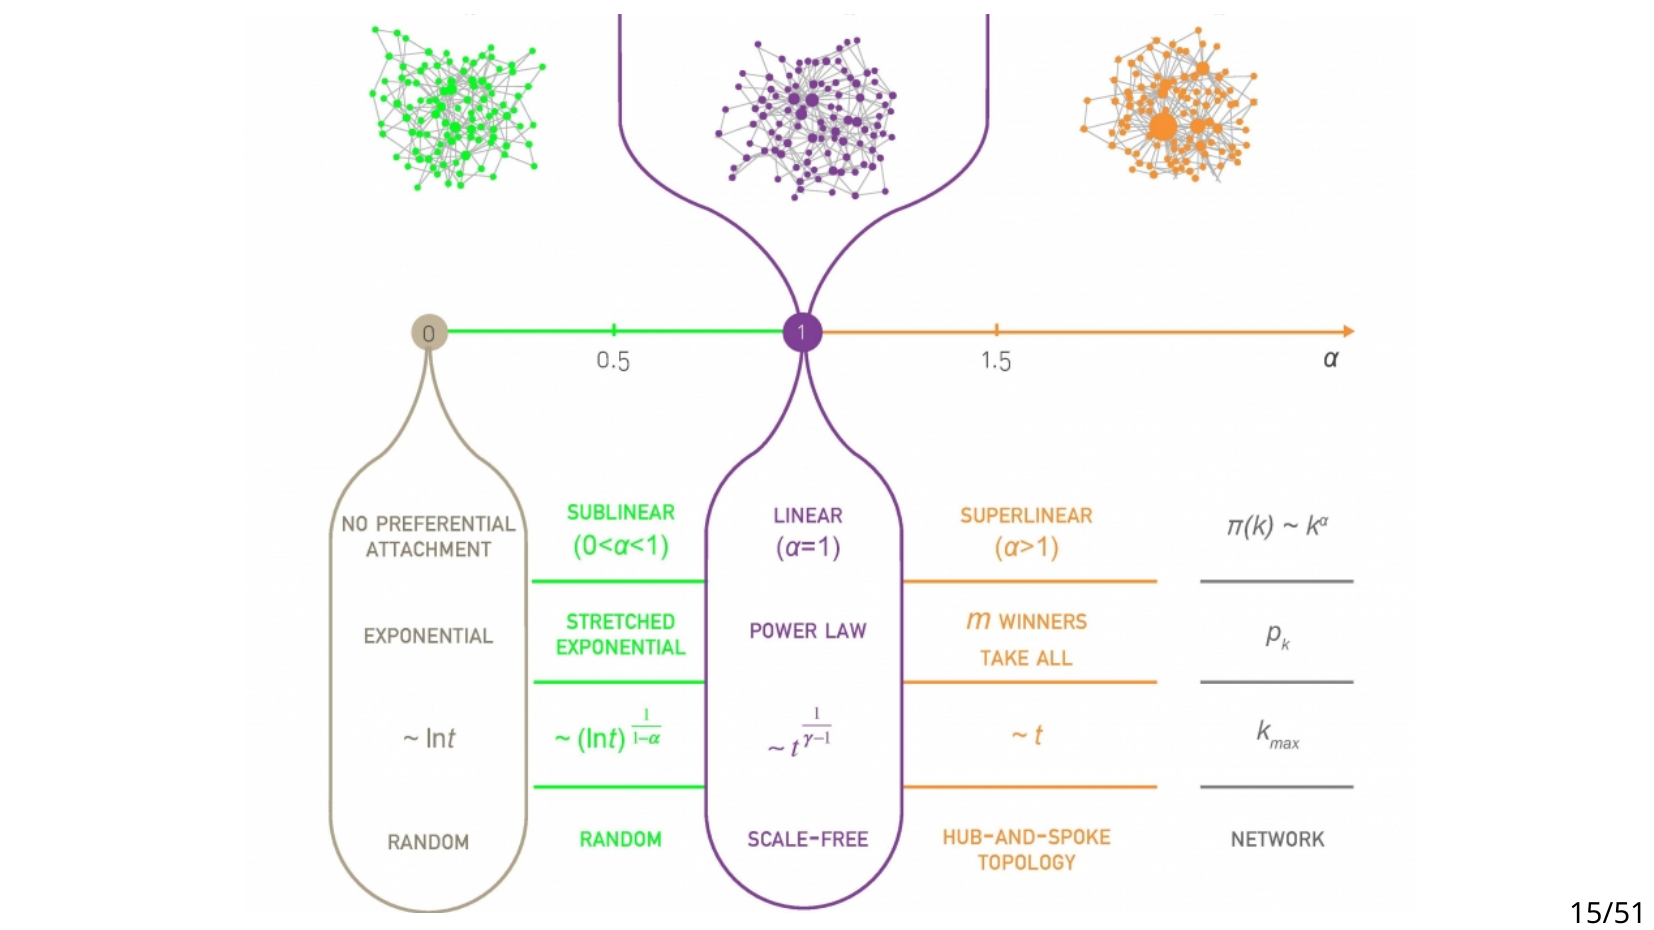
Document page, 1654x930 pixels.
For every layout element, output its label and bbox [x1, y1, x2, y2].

picture [244, 14, 1417, 913]
